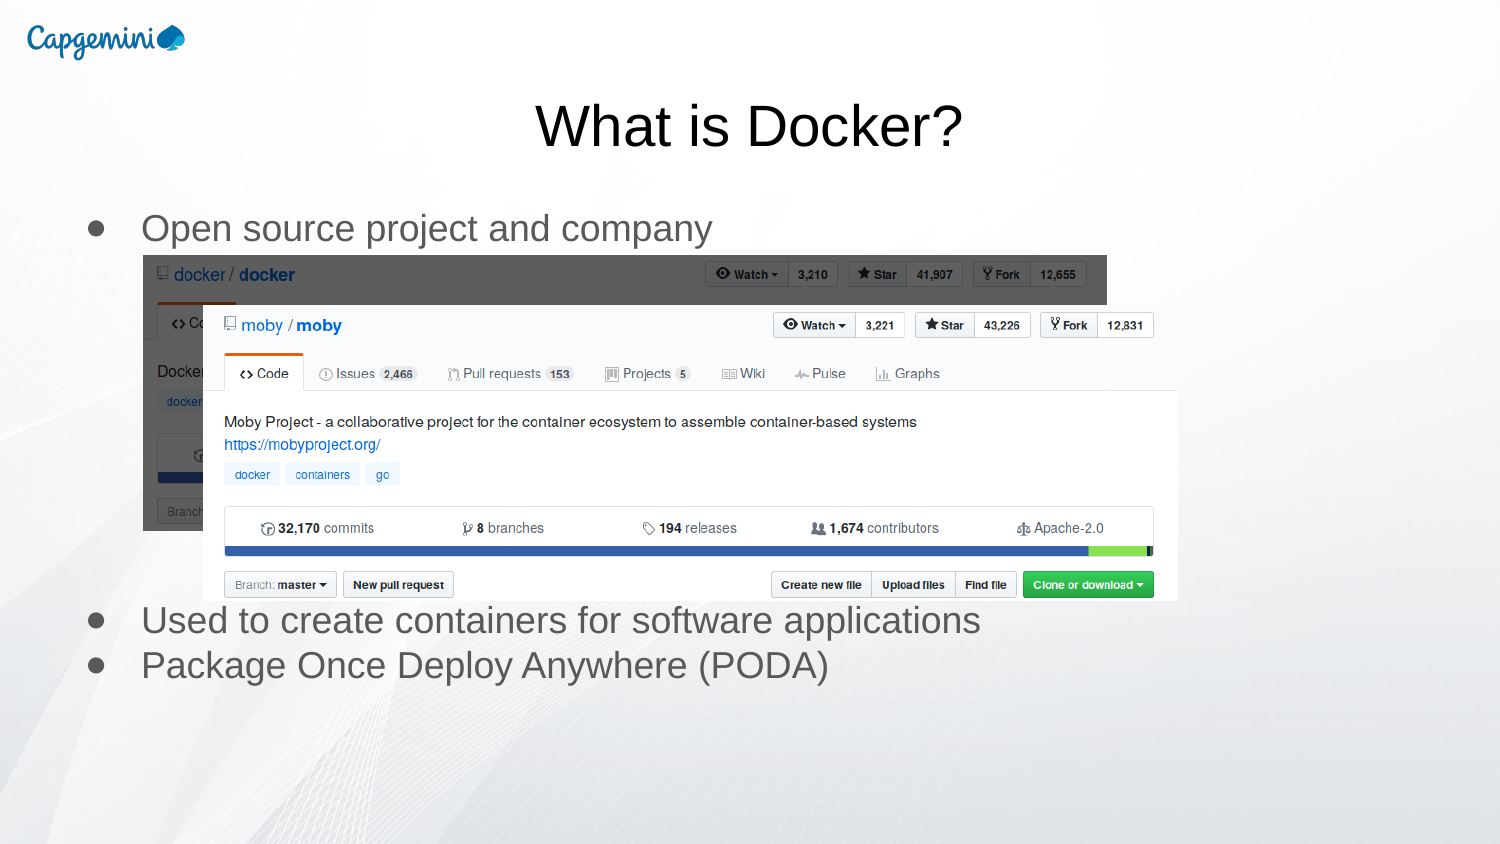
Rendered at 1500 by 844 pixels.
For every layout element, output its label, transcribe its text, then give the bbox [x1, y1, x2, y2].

title What is Docker? [51, 72, 1449, 167]
list Open source project and company Used to create containers for software applications Package Once Deploy Anywhere (PODA) [51, 189, 1449, 750]
picture [0, 0, 1500, 844]
